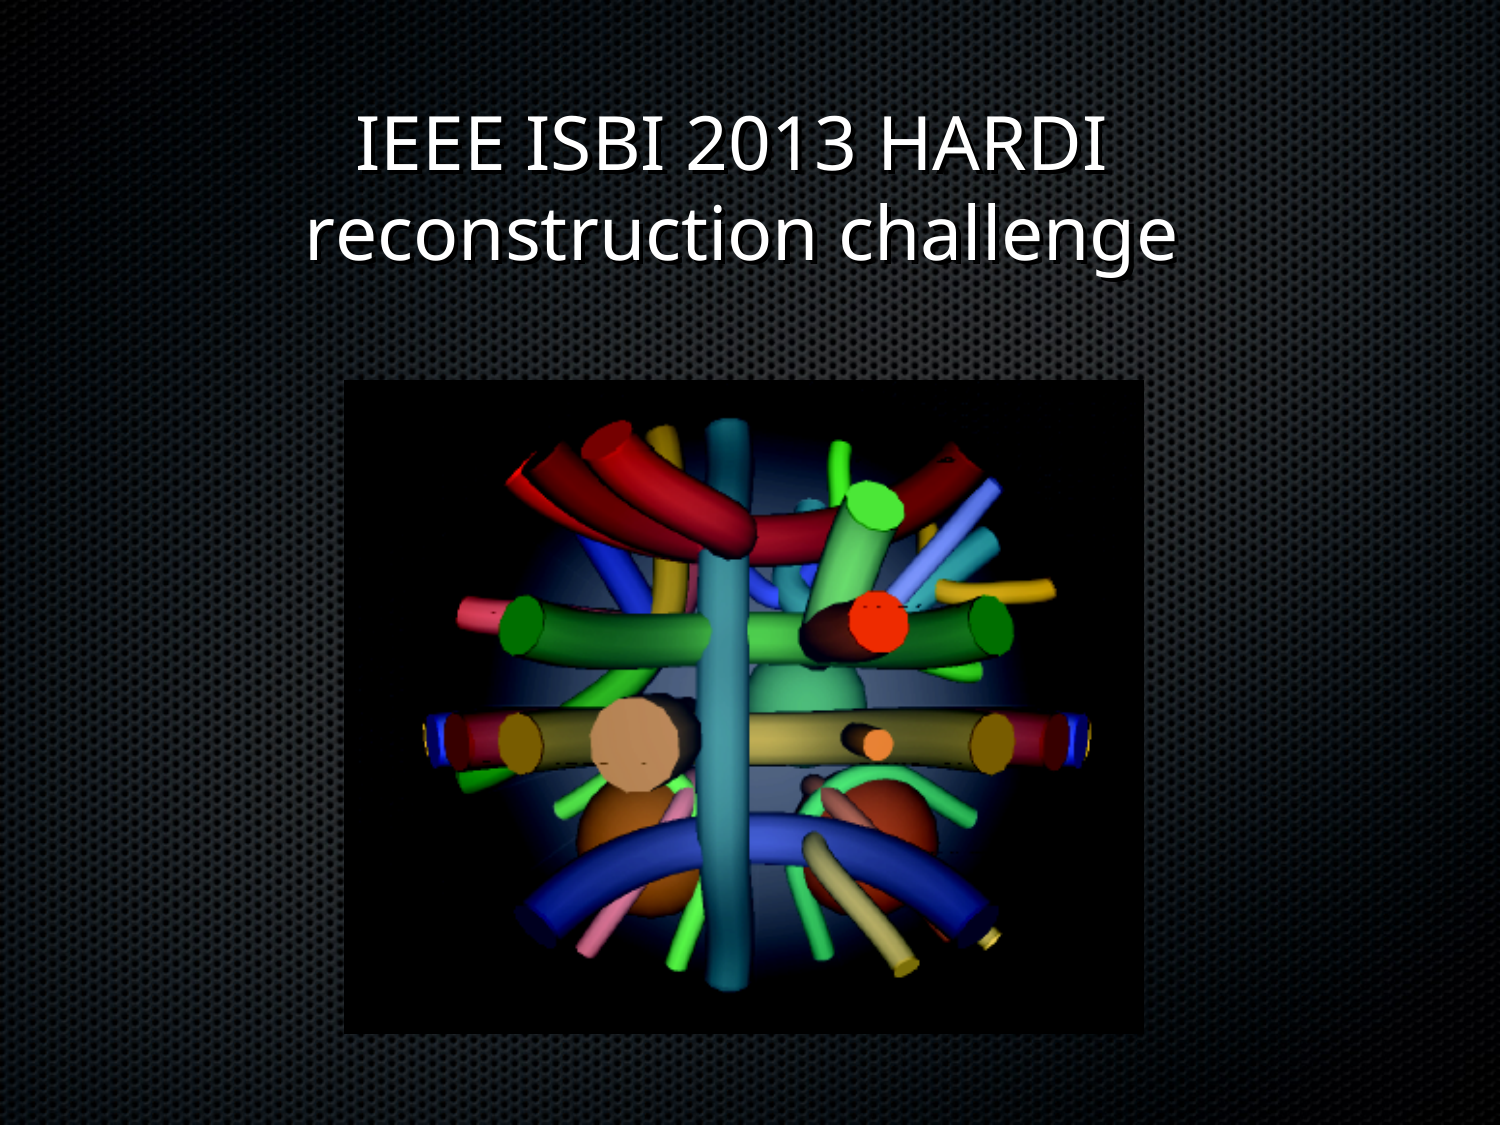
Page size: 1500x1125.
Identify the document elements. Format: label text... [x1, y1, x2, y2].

picture [0, 0, 1500, 1125]
title IEEE ISBI 2013 HARDI reconstruction challenge [89, 86, 1394, 284]
